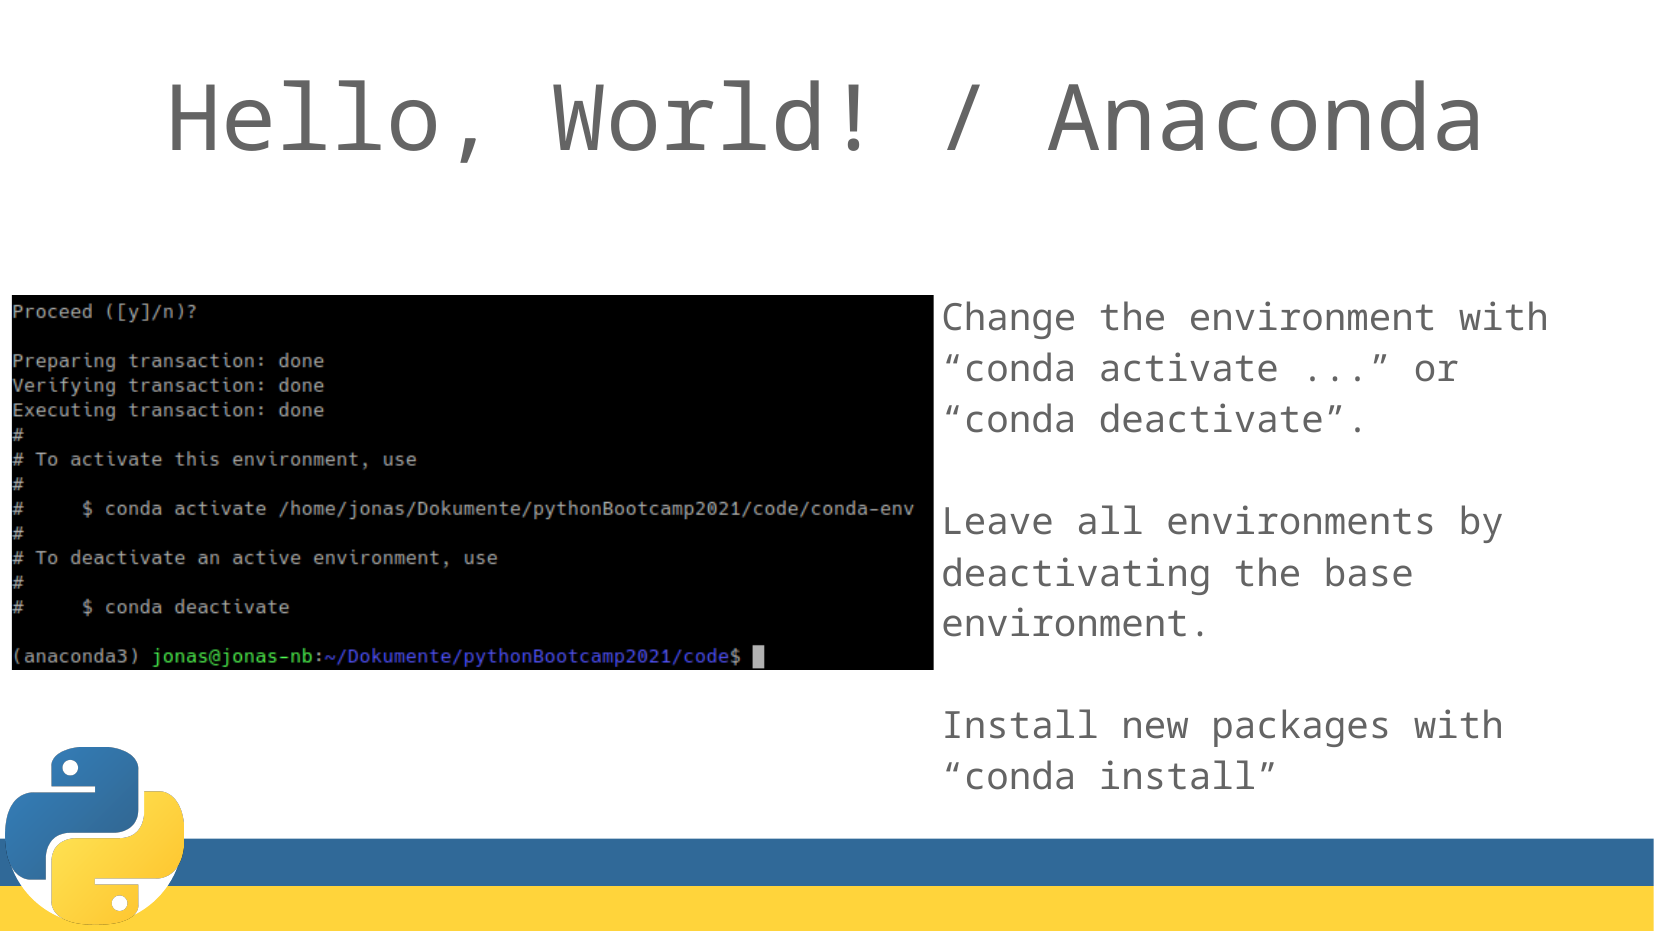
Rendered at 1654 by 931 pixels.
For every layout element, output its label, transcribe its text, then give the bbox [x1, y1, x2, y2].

text_box Change the environment with “conda activate ...” or “conda deactivate”. Leave all environments by deactivating the base environment. Install new packages with “conda install” [926, 283, 1630, 674]
picture [11, 295, 934, 670]
picture [5, 747, 184, 925]
title Hello, World! / Anaconda [82, 37, 1571, 193]
